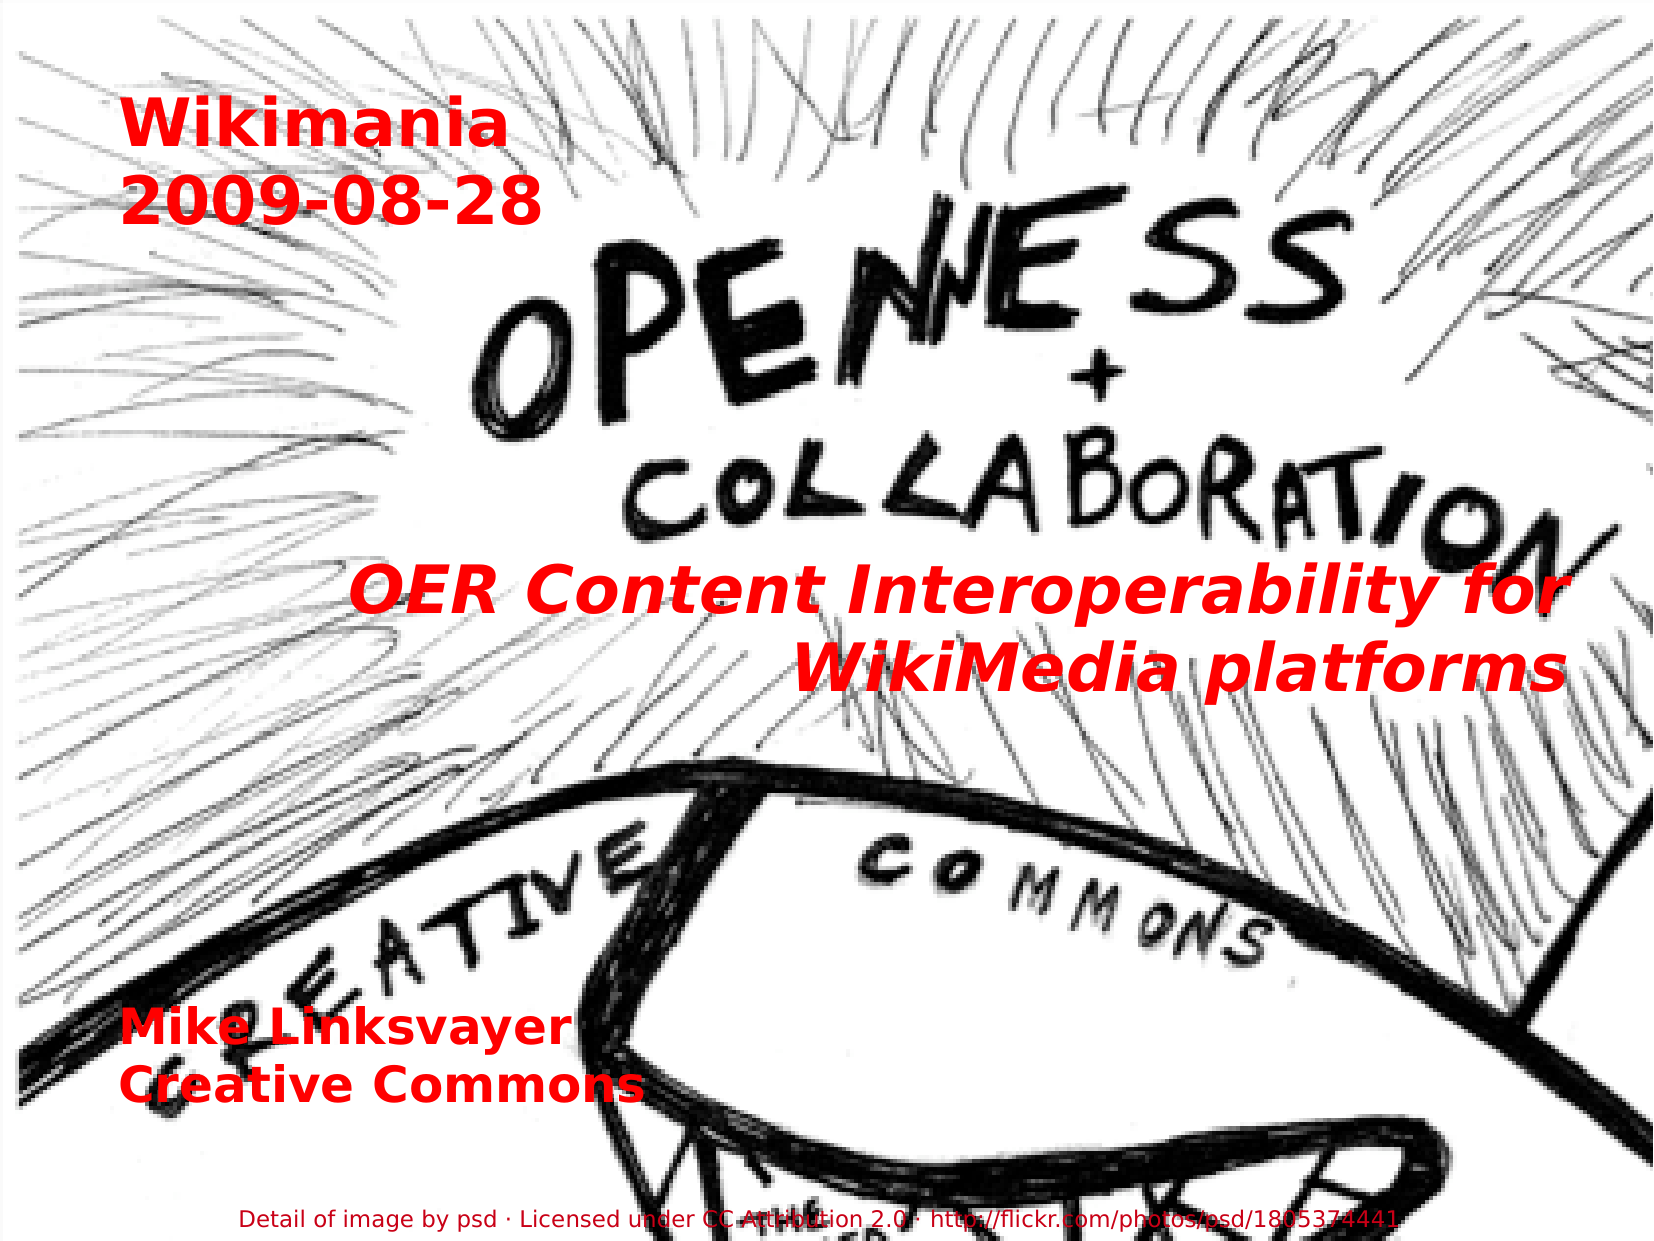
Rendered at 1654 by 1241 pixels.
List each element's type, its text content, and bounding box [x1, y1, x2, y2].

text_box Detail of image by psd · Licensed under CC Attribution 2.0 · http://flickr.com/photos/psd/1805374441 [223, 1198, 1430, 1241]
picture [0, 0, 1653, 1241]
subtitle Wikimania 2009-08-28 OER Content Interoperability for WikiMedia platforms Mike Linksvayer Creative Commons [82, 45, 1571, 1154]
